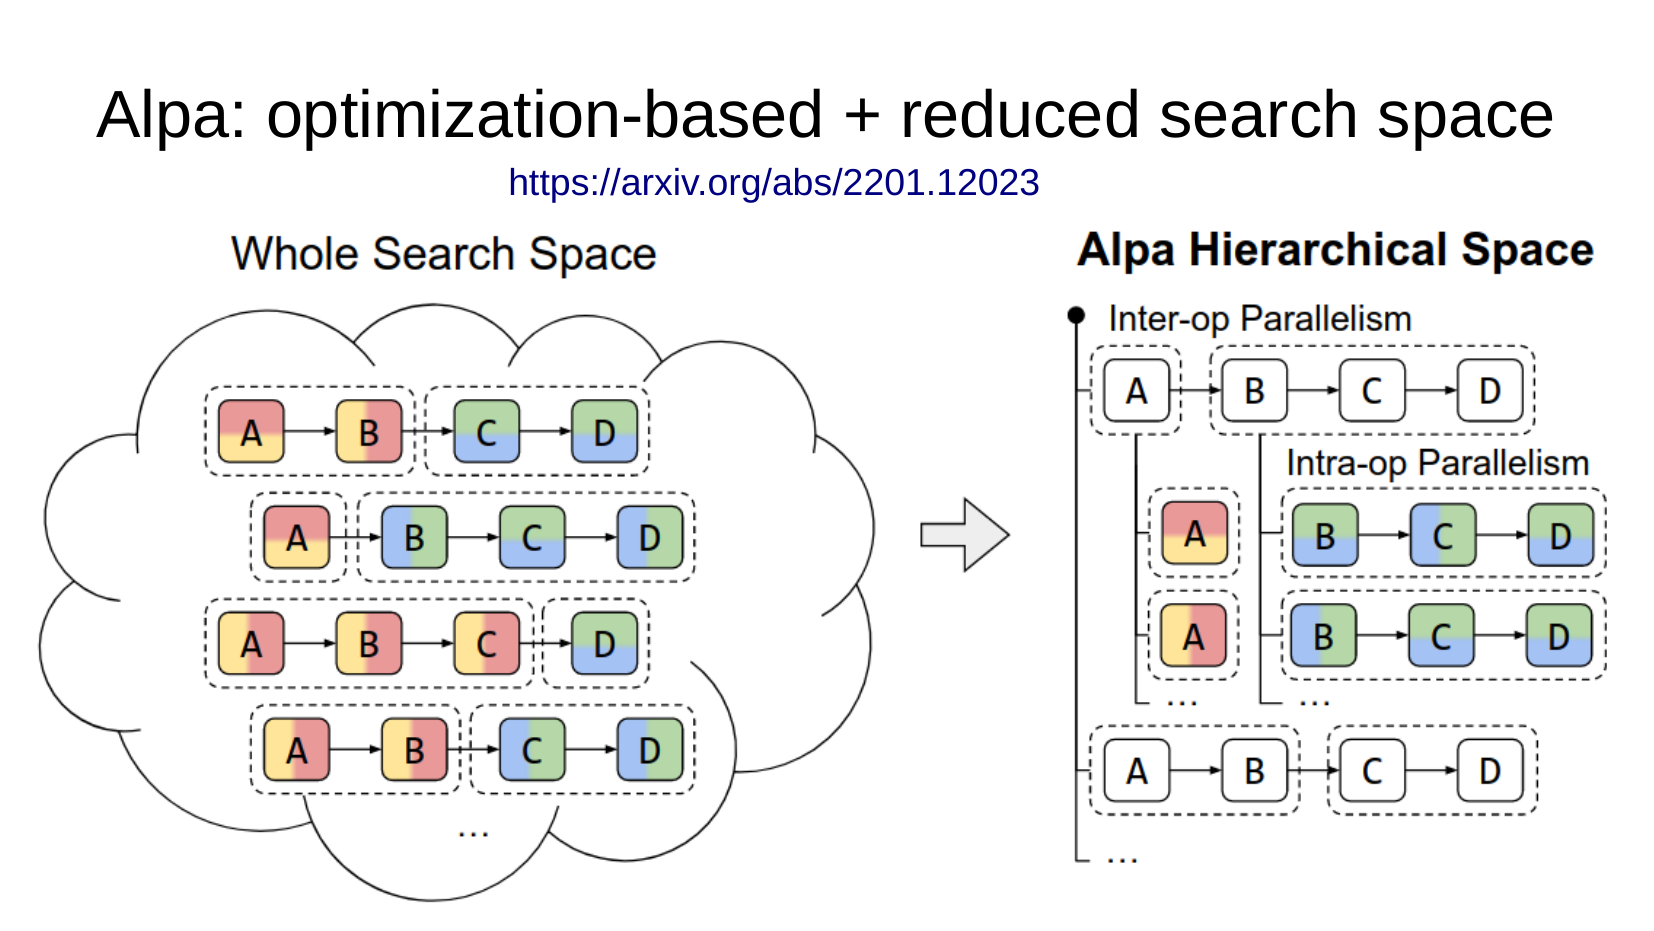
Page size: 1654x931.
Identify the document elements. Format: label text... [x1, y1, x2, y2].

title Alpa: optimization-based + reduced search space [82, 37, 1571, 193]
picture [0, 213, 1654, 908]
text_box https://arxiv.org/abs/2201.12023 [493, 154, 1056, 212]
